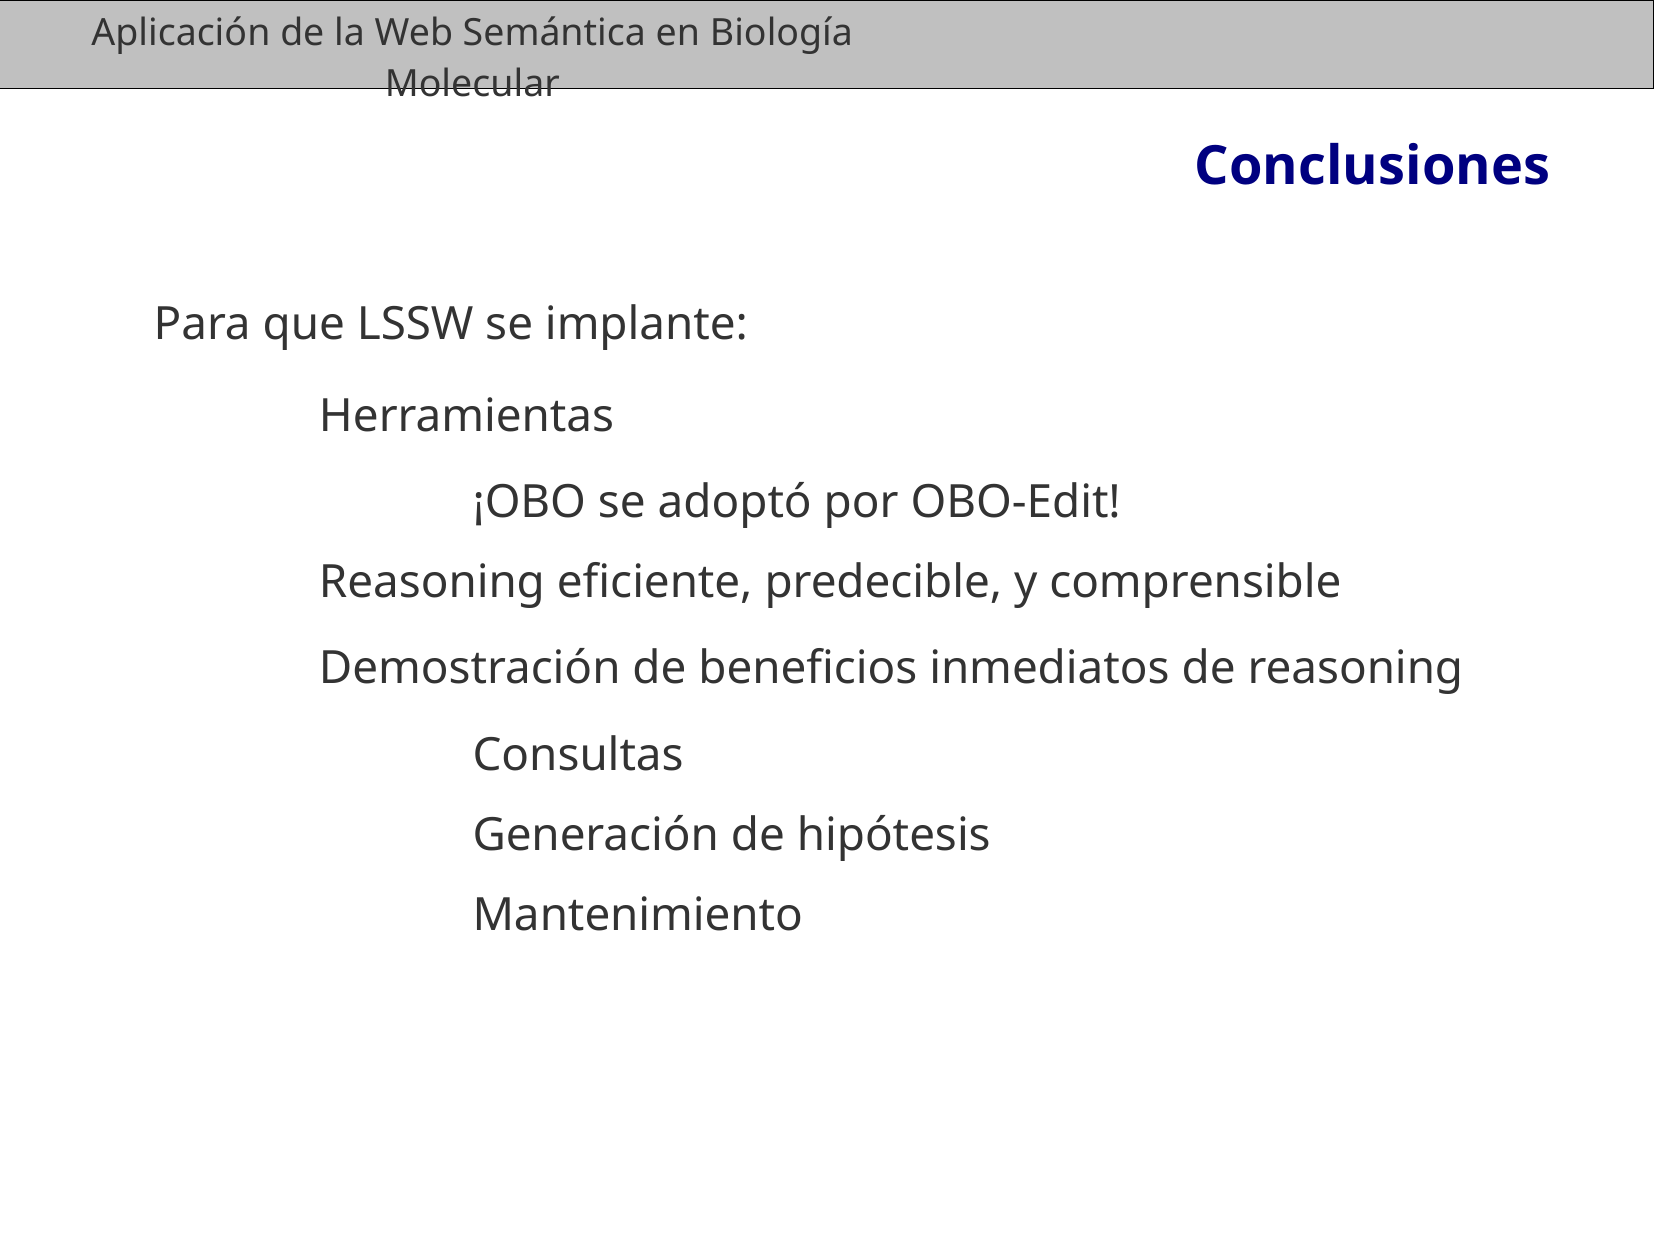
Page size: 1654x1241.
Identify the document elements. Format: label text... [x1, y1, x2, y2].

text_box Aplicación de la Web Semántica en Biología Molecular [0, 23, 945, 89]
list Para que LSSW se implante: Herramientas ¡OBO se adoptó por OBO-Edit! Reasoning eficiente, predecible, y comprensible Demostración de beneficios inmediatos de reasoning Consultas Generación de hipótesis Mantenimiento [82, 290, 1571, 1129]
text_box Conclusiones [1092, 125, 1654, 202]
text_box [0, 0, 1654, 89]
